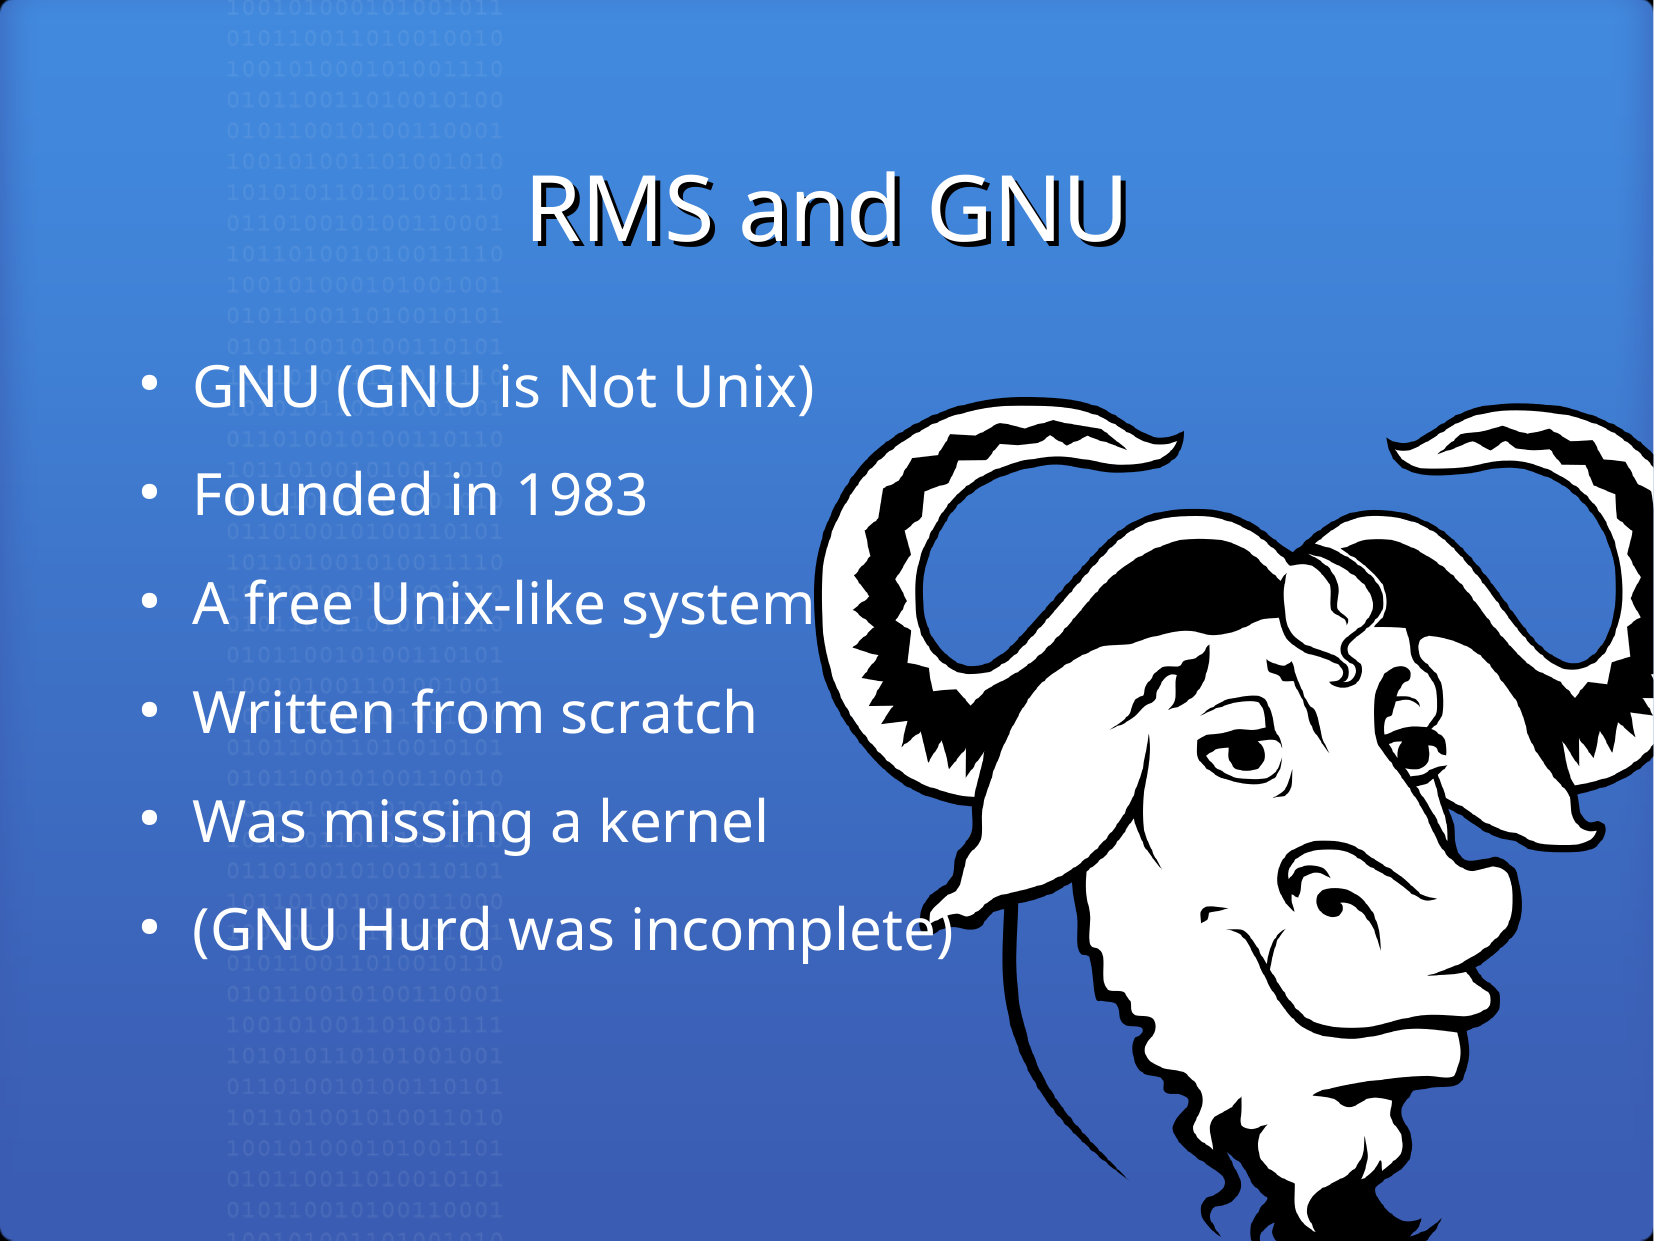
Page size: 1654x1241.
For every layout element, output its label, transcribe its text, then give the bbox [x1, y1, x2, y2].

list GNU (GNU is Not Unix) Founded in 1983 A free Unix-like system Written from scratch Was missing a kernel (GNU Hurd was incomplete) [121, 344, 1534, 1127]
title RMS and GNU [121, 102, 1534, 310]
picture [0, 0, 1654, 1241]
